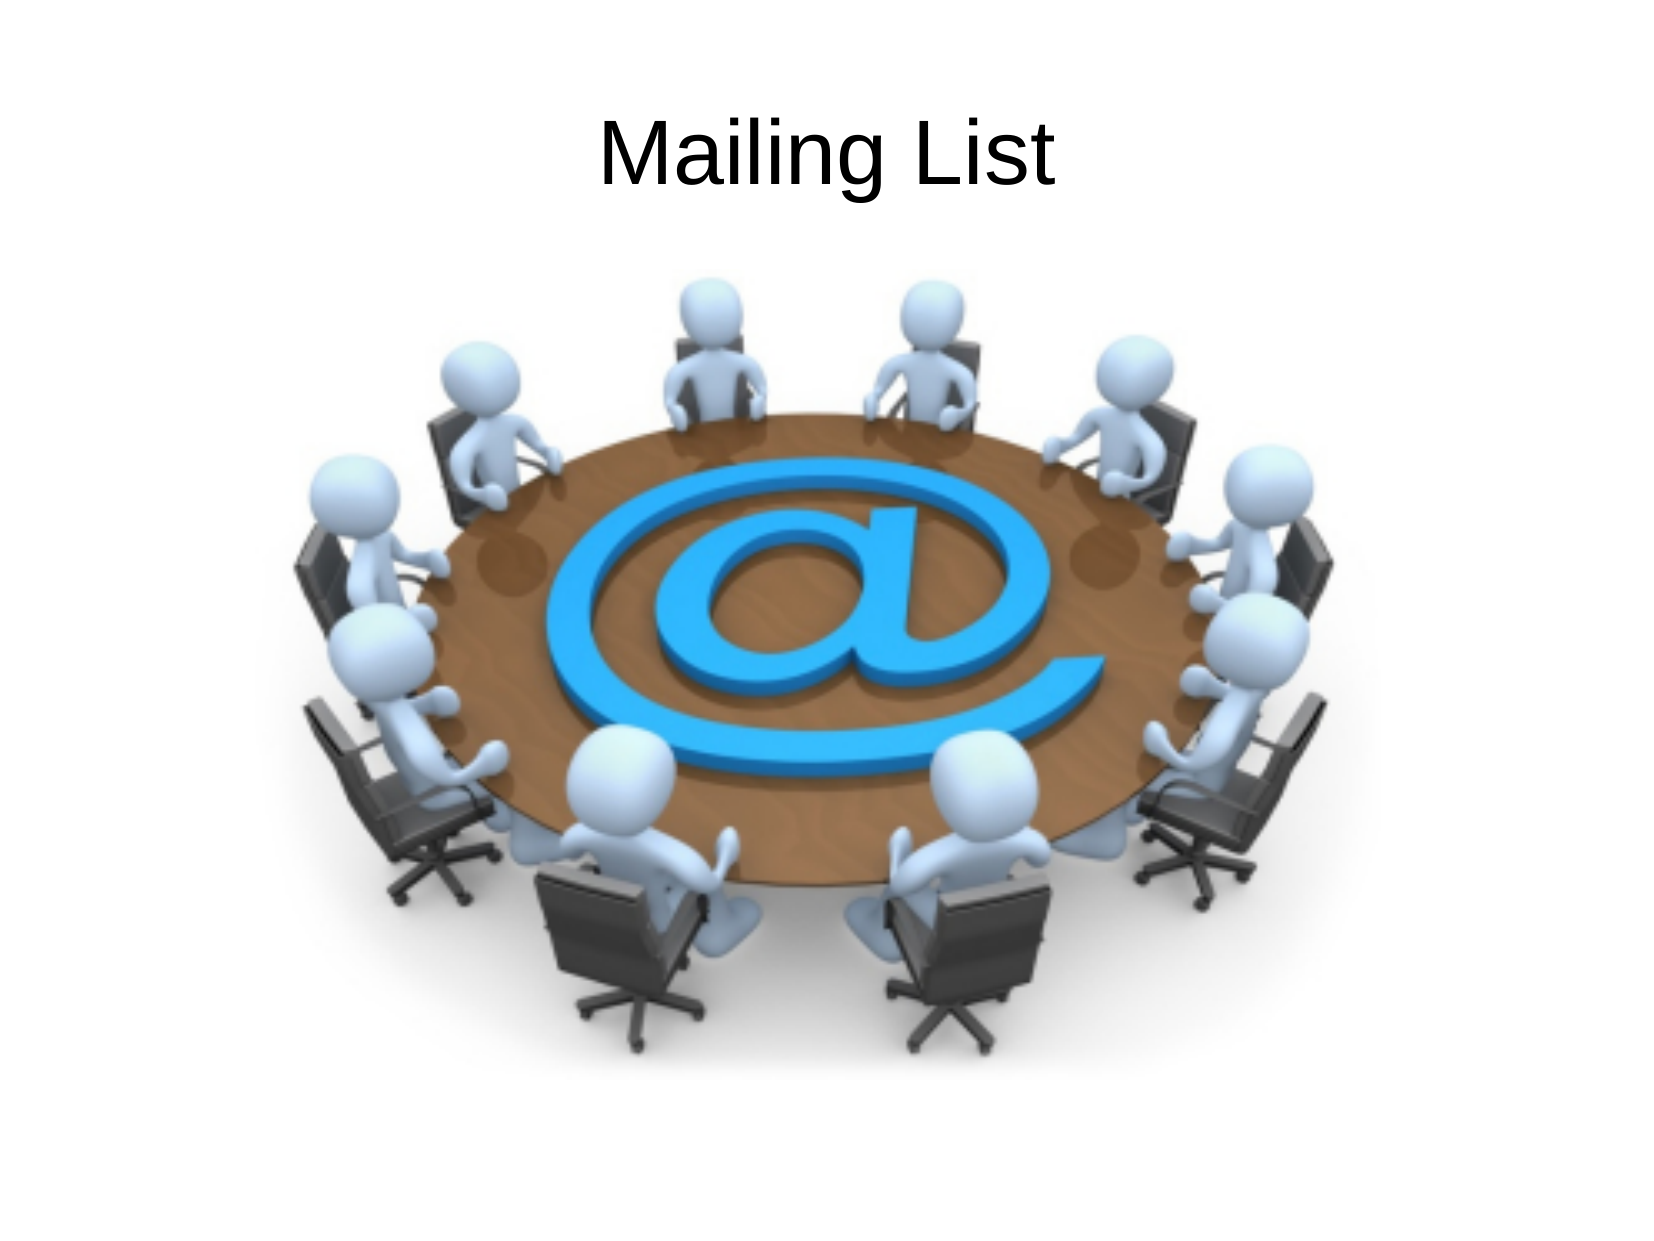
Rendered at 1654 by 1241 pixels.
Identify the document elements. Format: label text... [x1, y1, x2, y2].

title Mailing List [82, 49, 1571, 257]
picture [255, 269, 1381, 1081]
